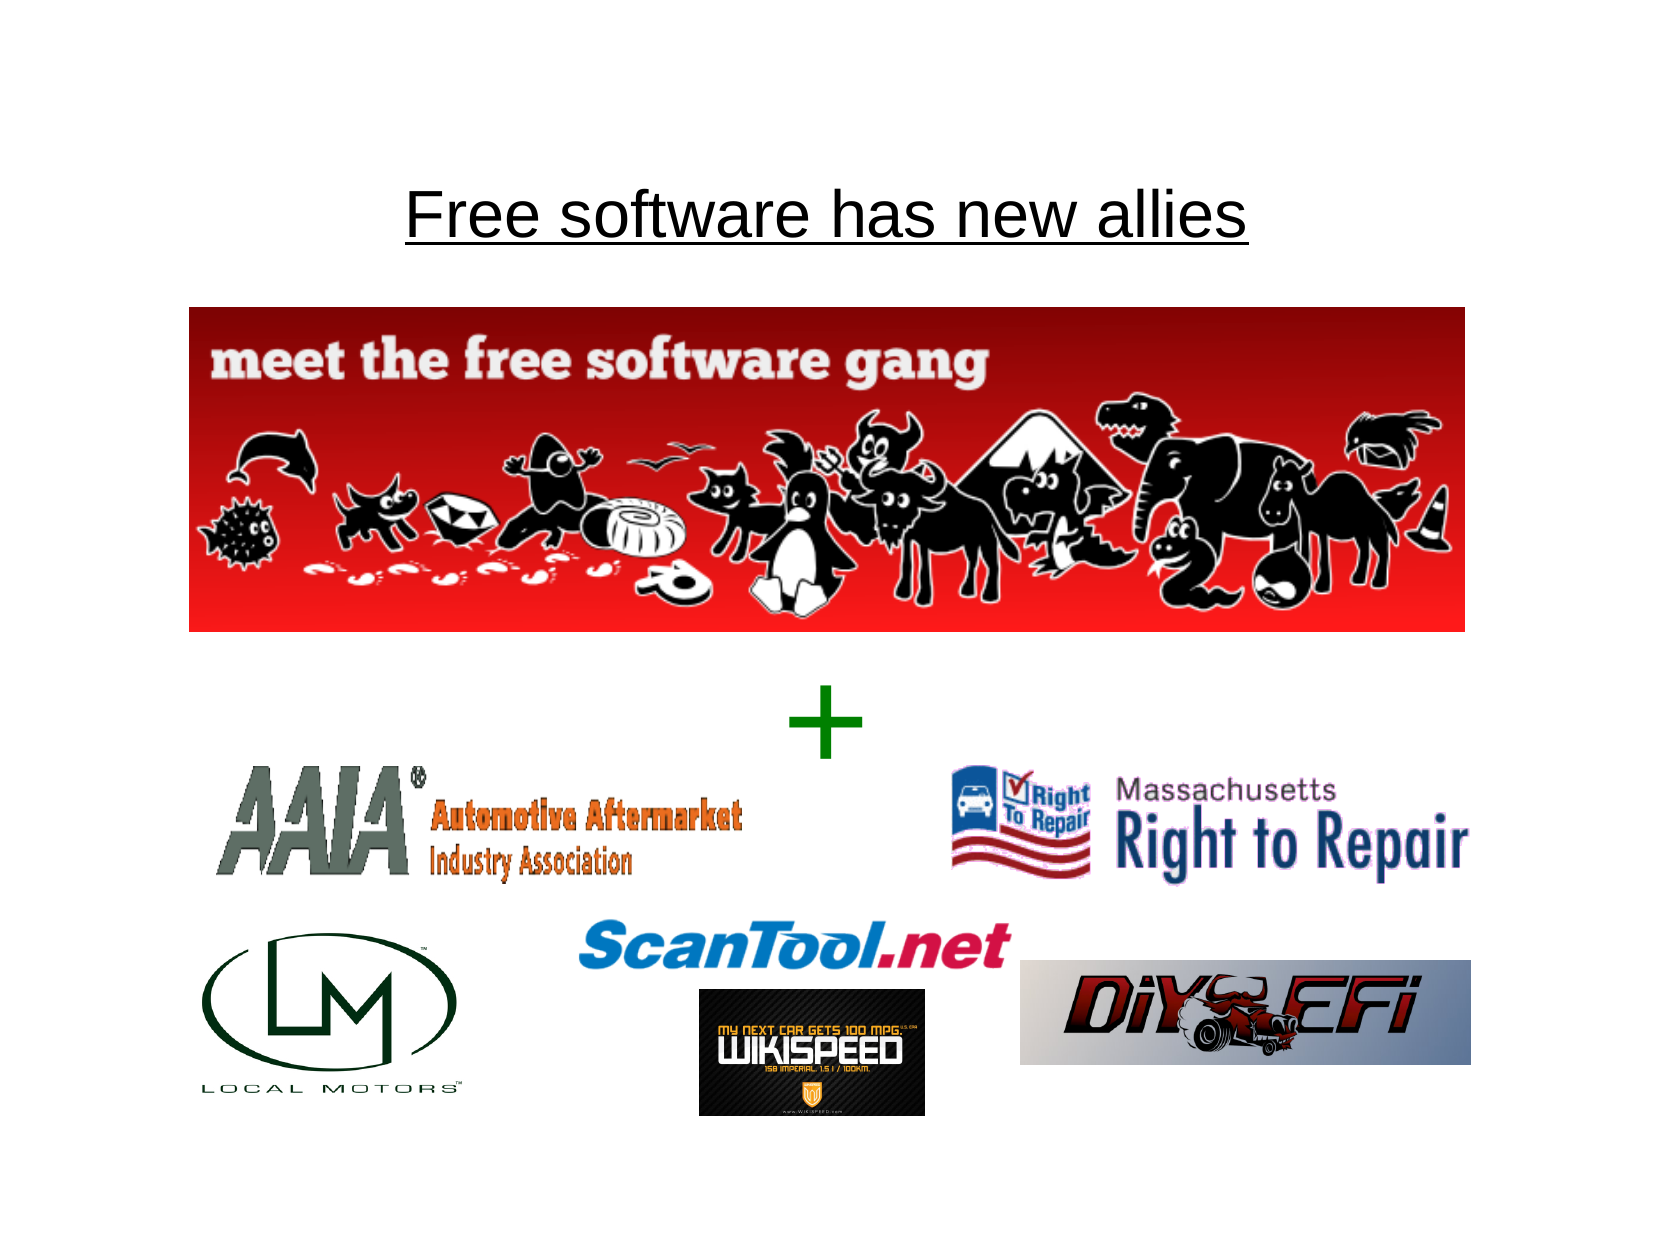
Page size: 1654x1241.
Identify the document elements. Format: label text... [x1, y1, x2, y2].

picture [570, 914, 1471, 1065]
picture [699, 989, 925, 1117]
text_box + [768, 629, 886, 812]
picture [951, 764, 1471, 887]
title Free software has new allies [82, 111, 1571, 319]
picture [180, 899, 481, 1126]
picture [189, 319, 1465, 632]
picture [216, 766, 742, 884]
